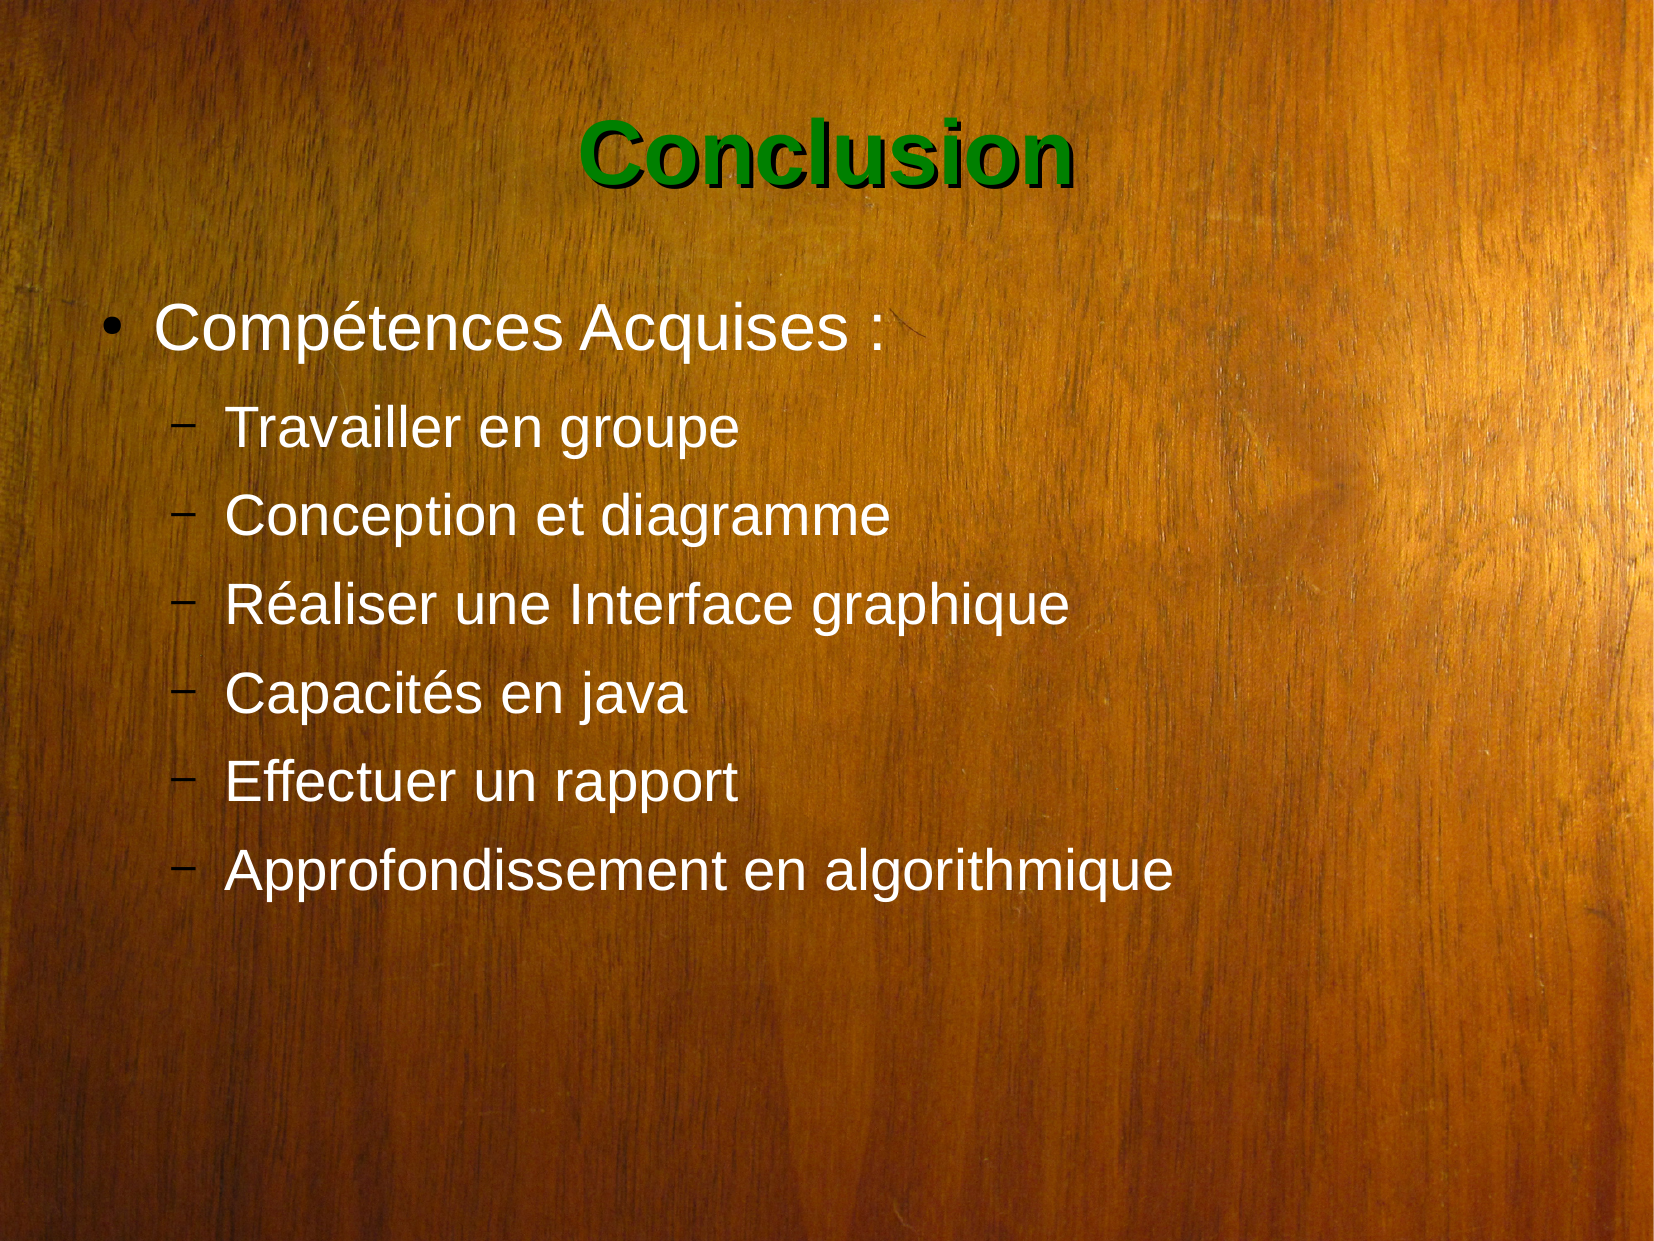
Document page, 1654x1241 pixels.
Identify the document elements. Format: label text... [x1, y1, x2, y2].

title Conclusion [82, 49, 1571, 257]
picture [0, 0, 1654, 1241]
list Compétences Acquises : Travailler en groupe Conception et diagramme Réaliser une Interface graphique Capacités en java Effectuer un rapport Approfondissement en algorithmique [82, 290, 1571, 1010]
